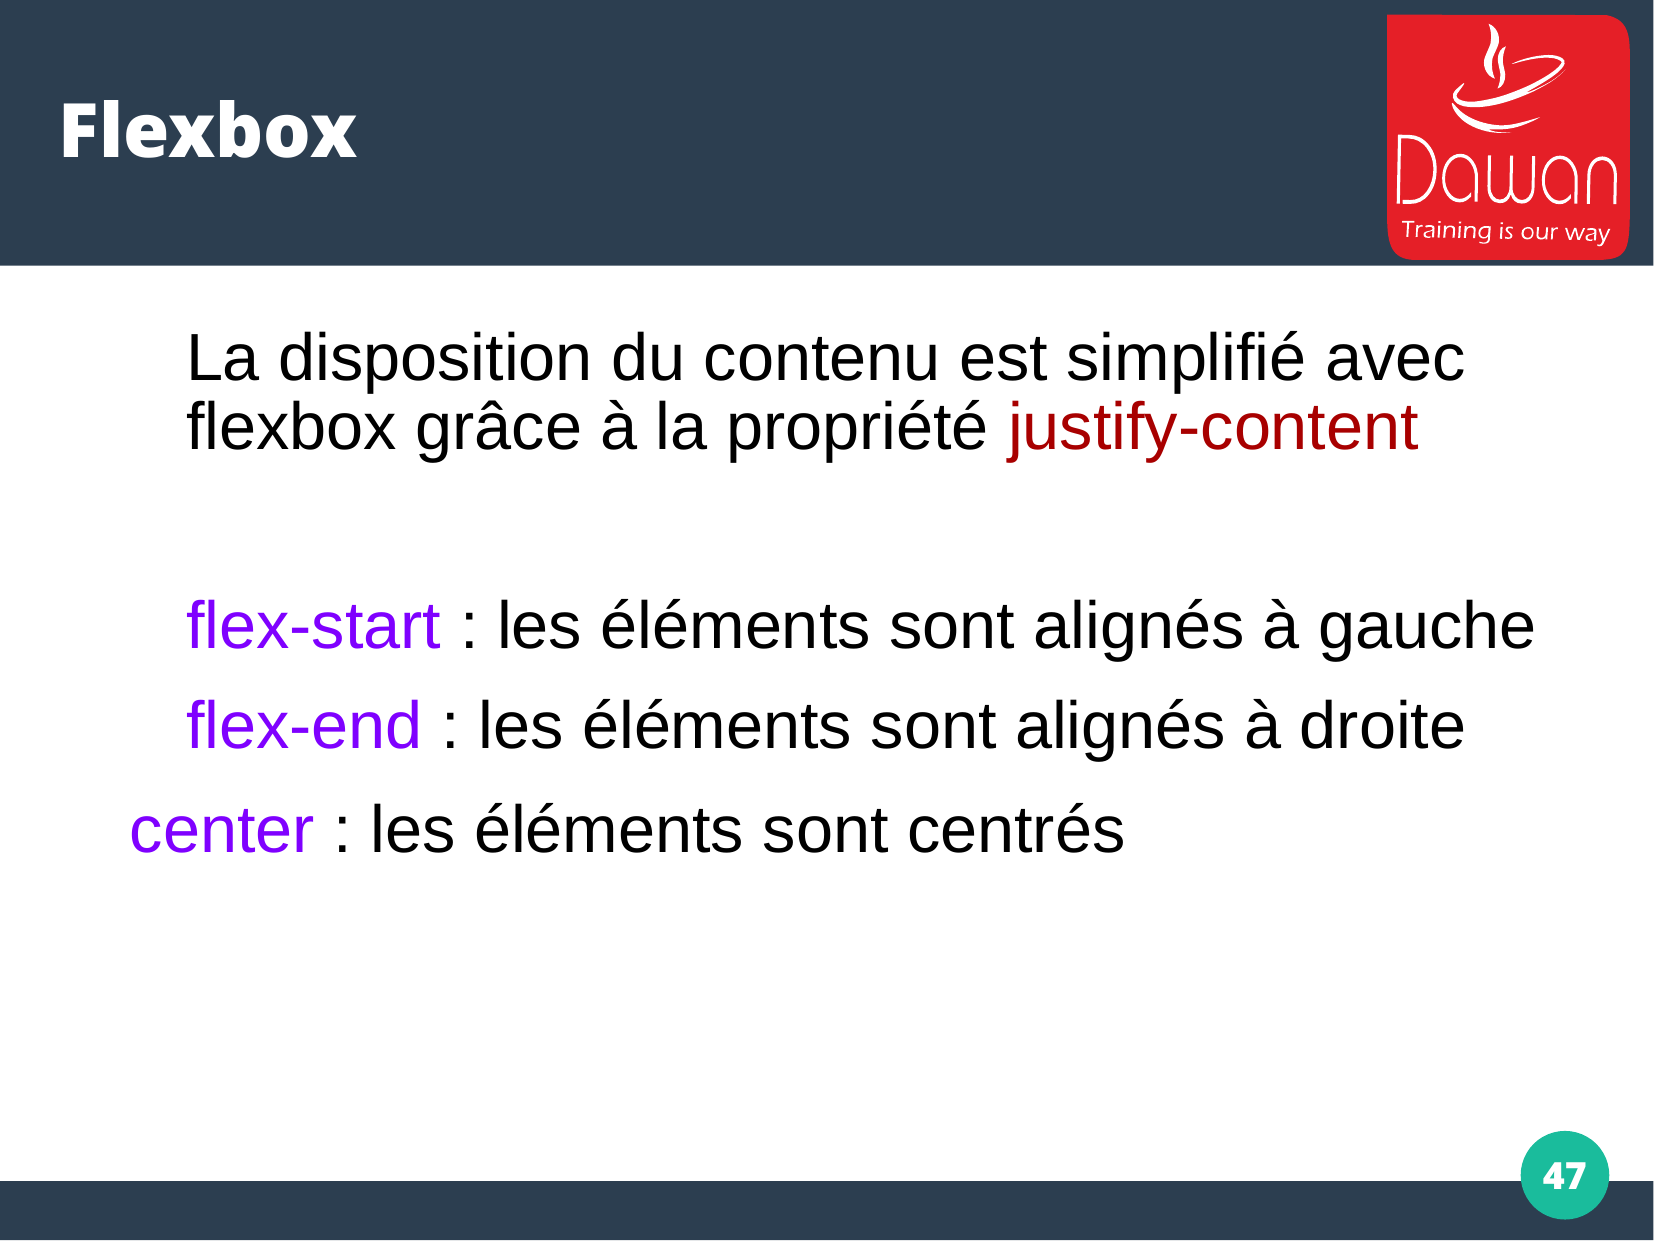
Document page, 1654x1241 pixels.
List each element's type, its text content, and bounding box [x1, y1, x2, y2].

picture [1387, 14, 1630, 260]
title Flexbox [59, 49, 1387, 207]
list La disposition du contenu est simplifié avec flexbox grâce à la propriété justify-content flex-start : les éléments sont alignés à gauche flex-end : les éléments sont alignés à droite center : les éléments sont centrés [59, 324, 1595, 1152]
